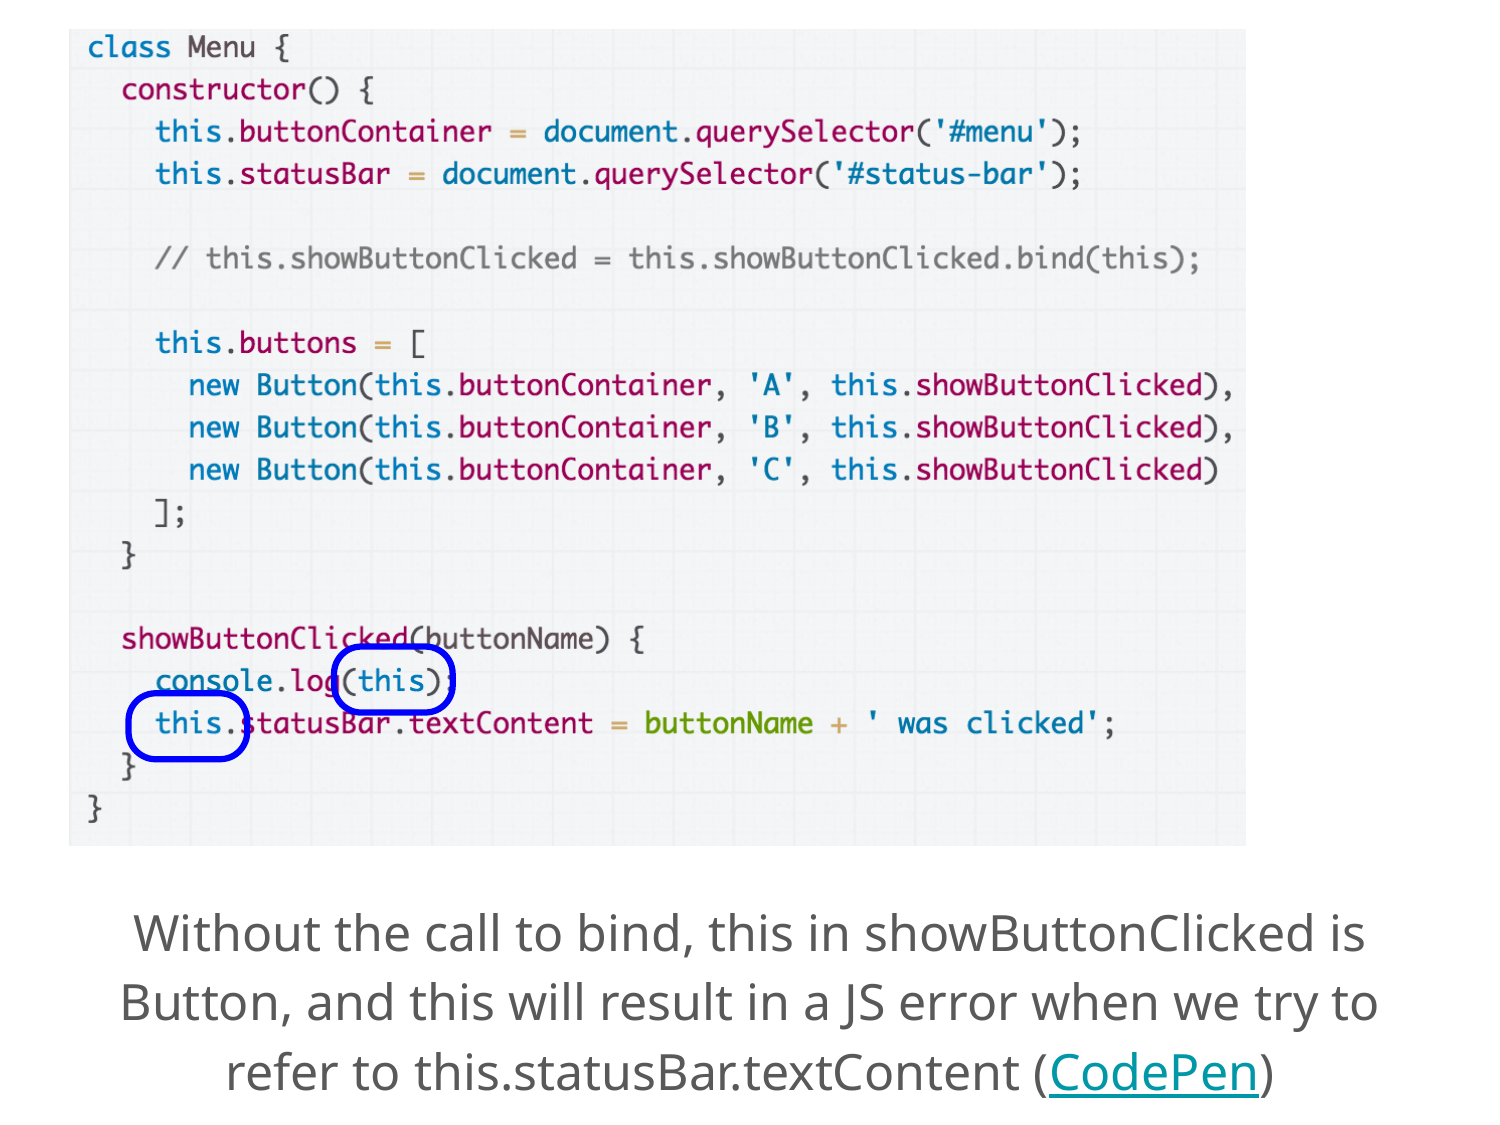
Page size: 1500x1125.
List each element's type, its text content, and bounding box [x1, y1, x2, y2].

list Without the call to bind, this in showButtonClicked is Button, and this will result in a JS error when we try to refer to this.statusBar.textContent (CodePen) [49, 877, 1451, 1093]
picture [69, 29, 1246, 846]
